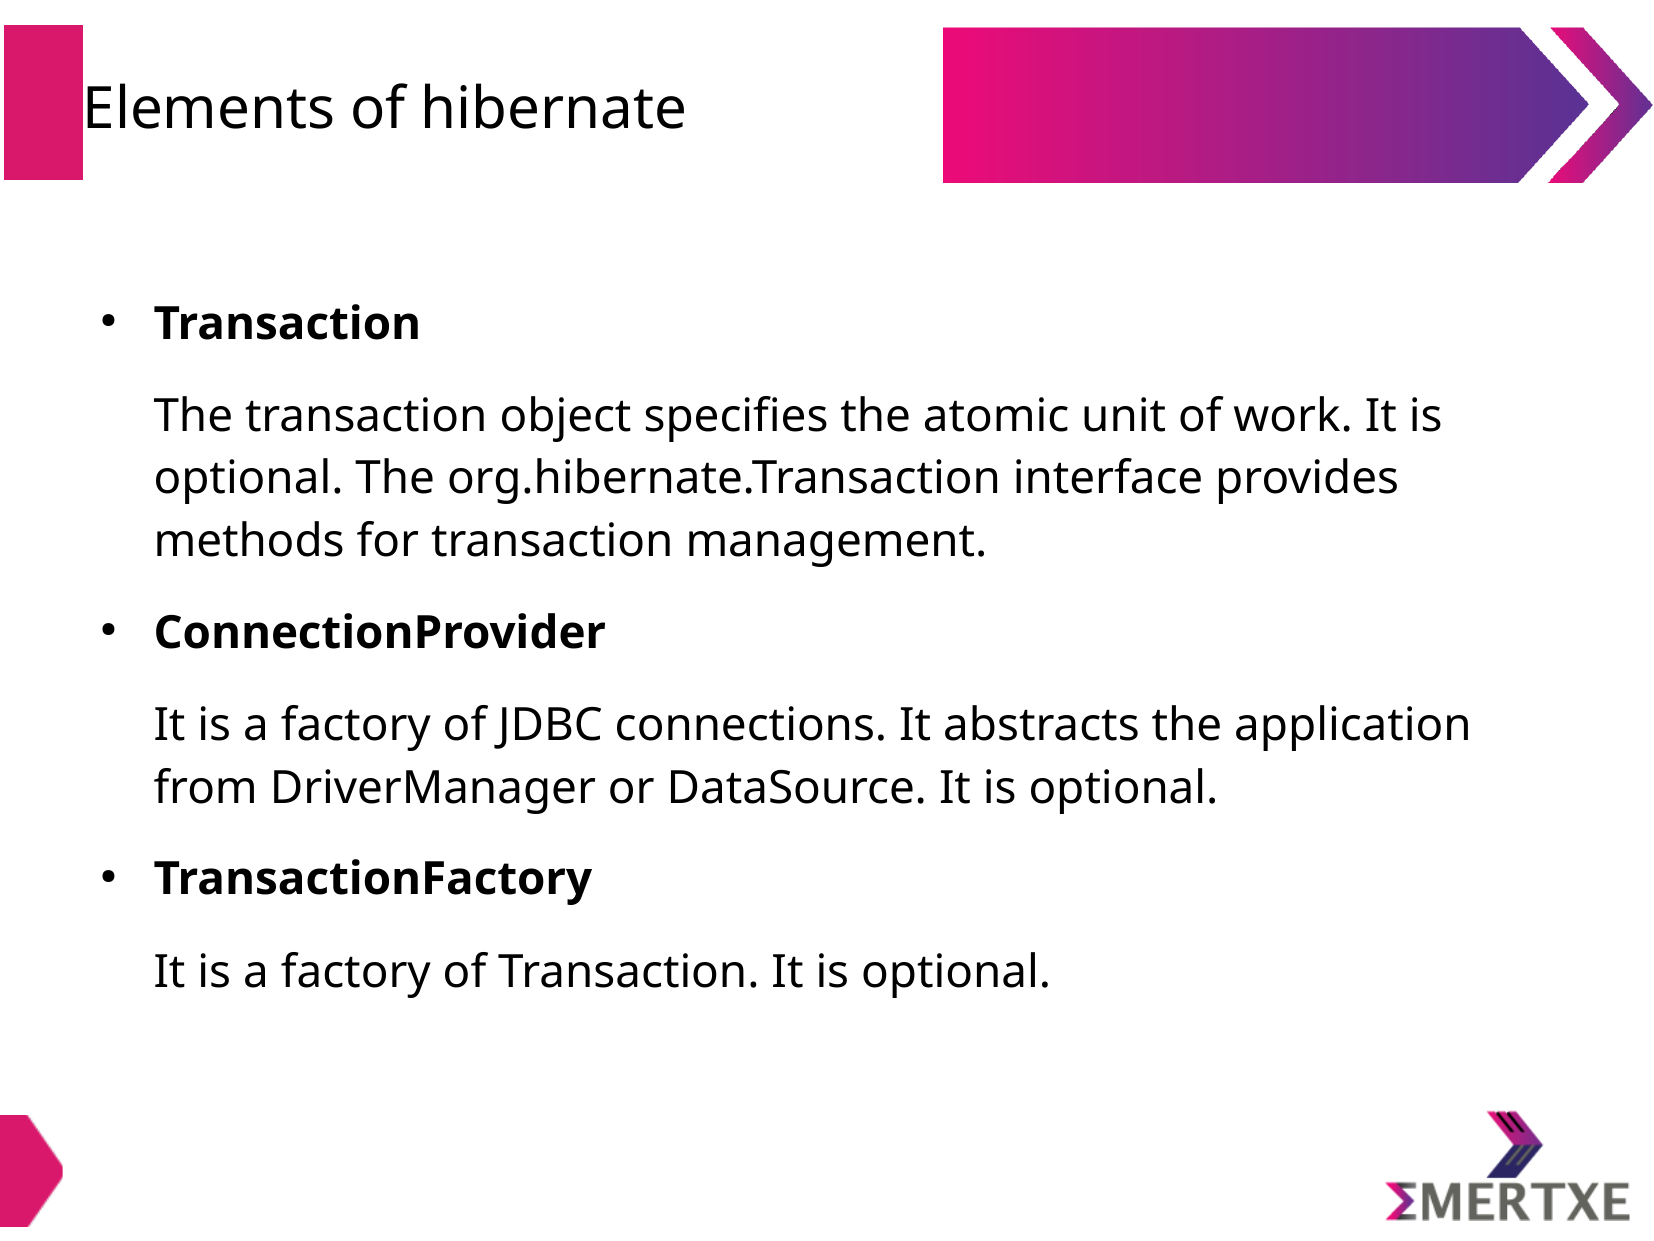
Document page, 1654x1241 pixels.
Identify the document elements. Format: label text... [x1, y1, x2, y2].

list Transaction The transaction object specifies the atomic unit of work. It is optional. The org.hibernate.Transaction interface provides methods for transaction management. ConnectionProvider It is a factory of JDBC connections. It abstracts the application from DriverManager or DataSource. It is optional. TransactionFactory It is a factory of Transaction. It is optional. [82, 290, 1571, 1010]
title Elements of hibernate [82, 2, 1571, 210]
picture [1385, 1107, 1631, 1221]
picture [1571, 27, 1653, 183]
